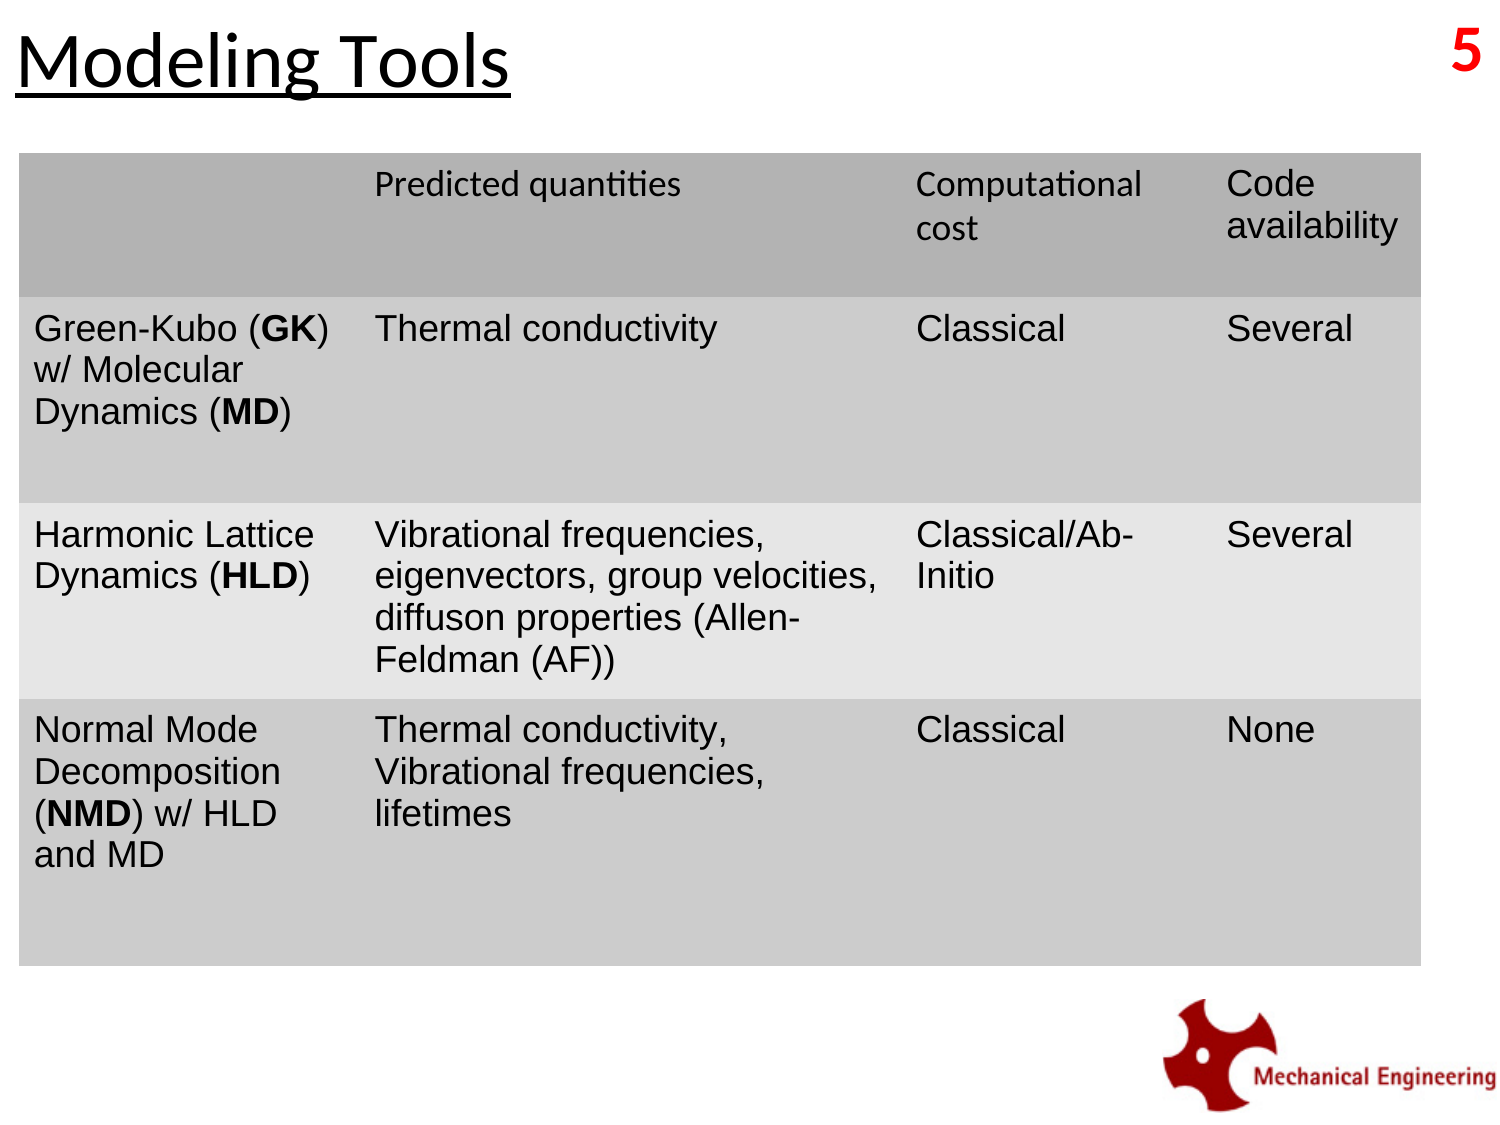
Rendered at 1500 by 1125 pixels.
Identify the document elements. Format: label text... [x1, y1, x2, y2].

table_cell Classical [901, 699, 1211, 966]
table_cell Vibrational frequencies, eigenvectors, group velocities, diffuson properties (Allen-Feldman (AF)) [360, 503, 901, 699]
table_cell Several [1211, 297, 1421, 503]
table_cell Normal Mode Decomposition (NMD) w/ HLD and MD [19, 699, 360, 966]
table_header Predicted quantities [360, 153, 901, 297]
table_cell Thermal conductivity [360, 297, 901, 503]
table_cell None [1211, 699, 1421, 966]
table_header Computational cost [901, 153, 1211, 297]
text_box 5 [1435, 0, 1500, 93]
table_cell Several [1211, 503, 1421, 699]
table_cell Green-Kubo (GK) w/ Molecular Dynamics (MD) [19, 297, 360, 503]
title Modeling Tools [0, 0, 1380, 150]
table_cell Thermal conductivity, Vibrational frequencies, lifetimes [360, 699, 901, 966]
table_cell Classical/Ab-Initio [901, 503, 1211, 699]
picture [1162, 999, 1497, 1113]
table_cell Classical [901, 297, 1211, 503]
table_header [19, 153, 360, 297]
table_cell Harmonic Lattice Dynamics (HLD) [19, 503, 360, 699]
table_header Code availability [1211, 153, 1421, 297]
